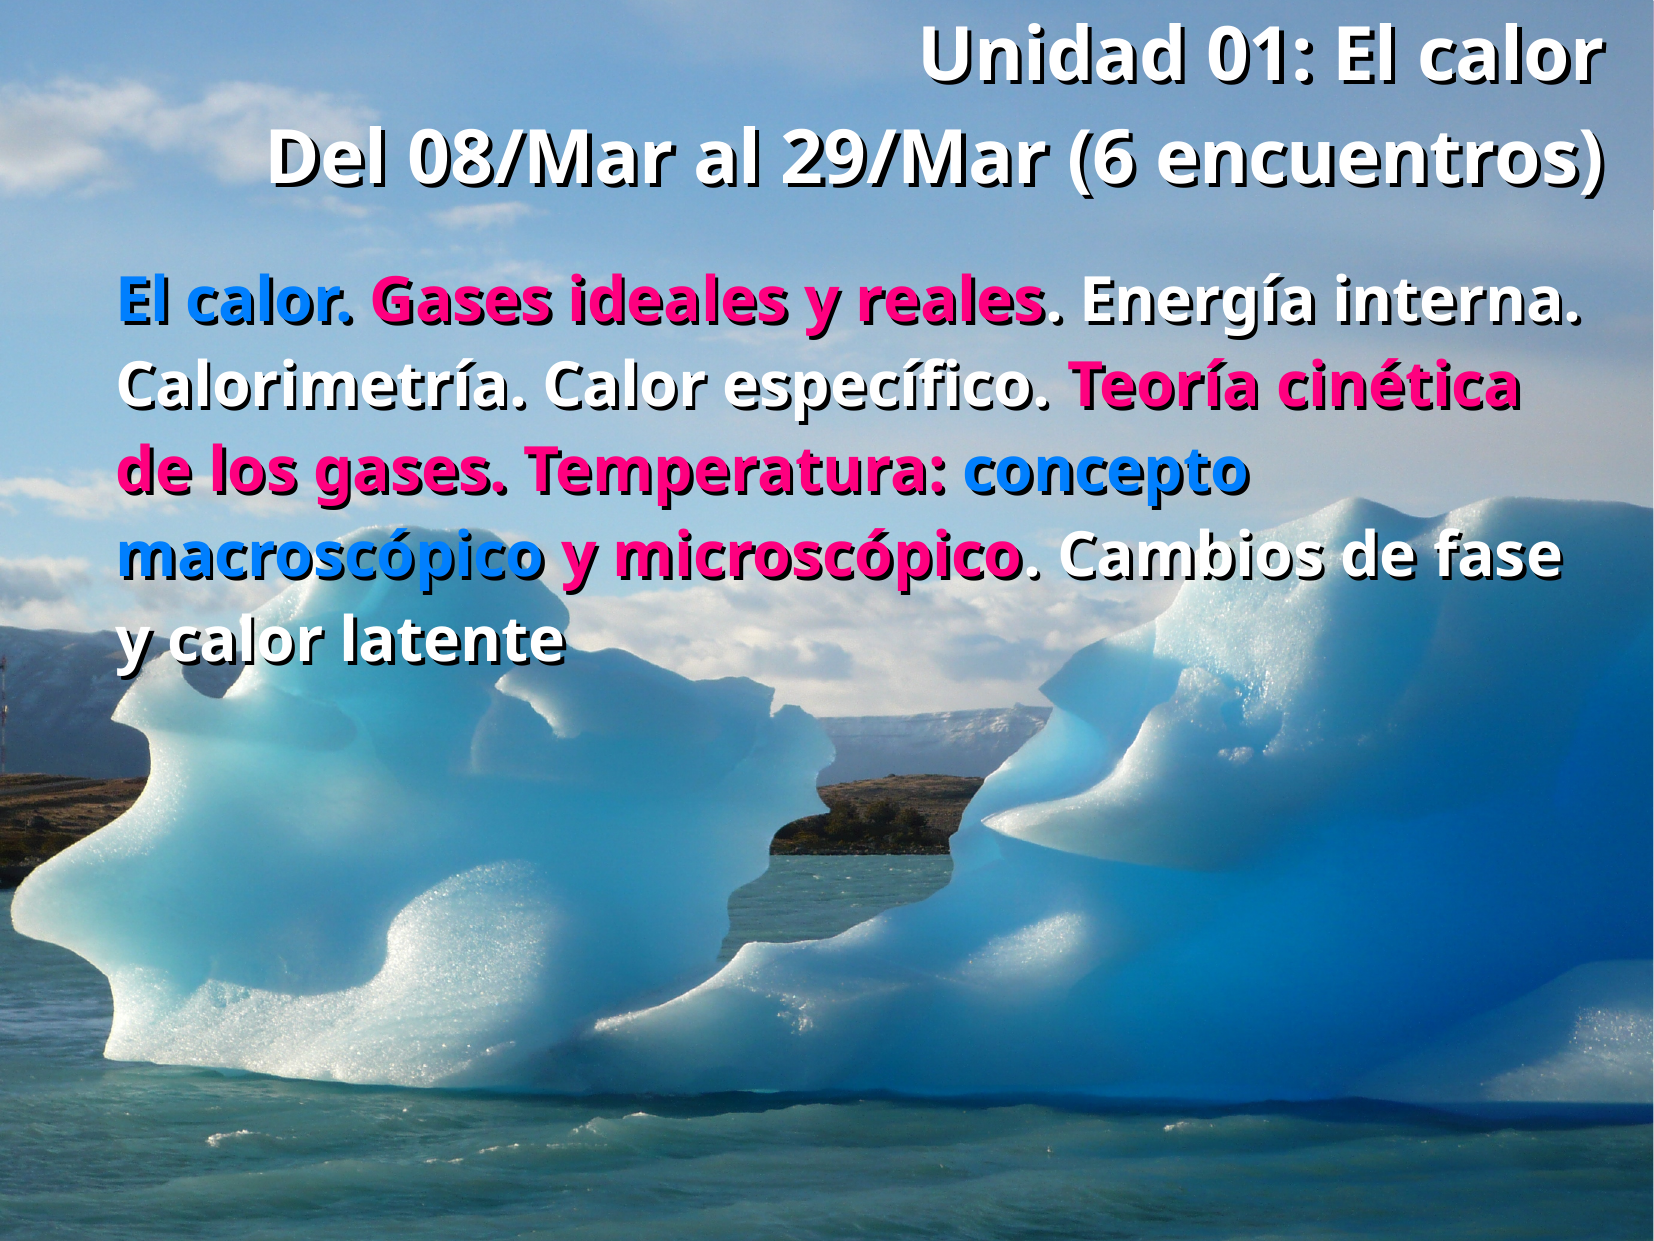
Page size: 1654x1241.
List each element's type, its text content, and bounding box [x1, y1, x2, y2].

list El calor. Gases ideales y reales. Energía interna. Calorimetría. Calor específico. Teoría cinética de los gases. Temperatura: concepto macroscópico y microscópico. Cambios de fase y calor latente [45, 255, 1606, 1156]
title Unidad 01: El calor Del 08/Mar al 29/Mar (6 encuentros) [45, 11, 1606, 195]
picture [0, 0, 1654, 1241]
